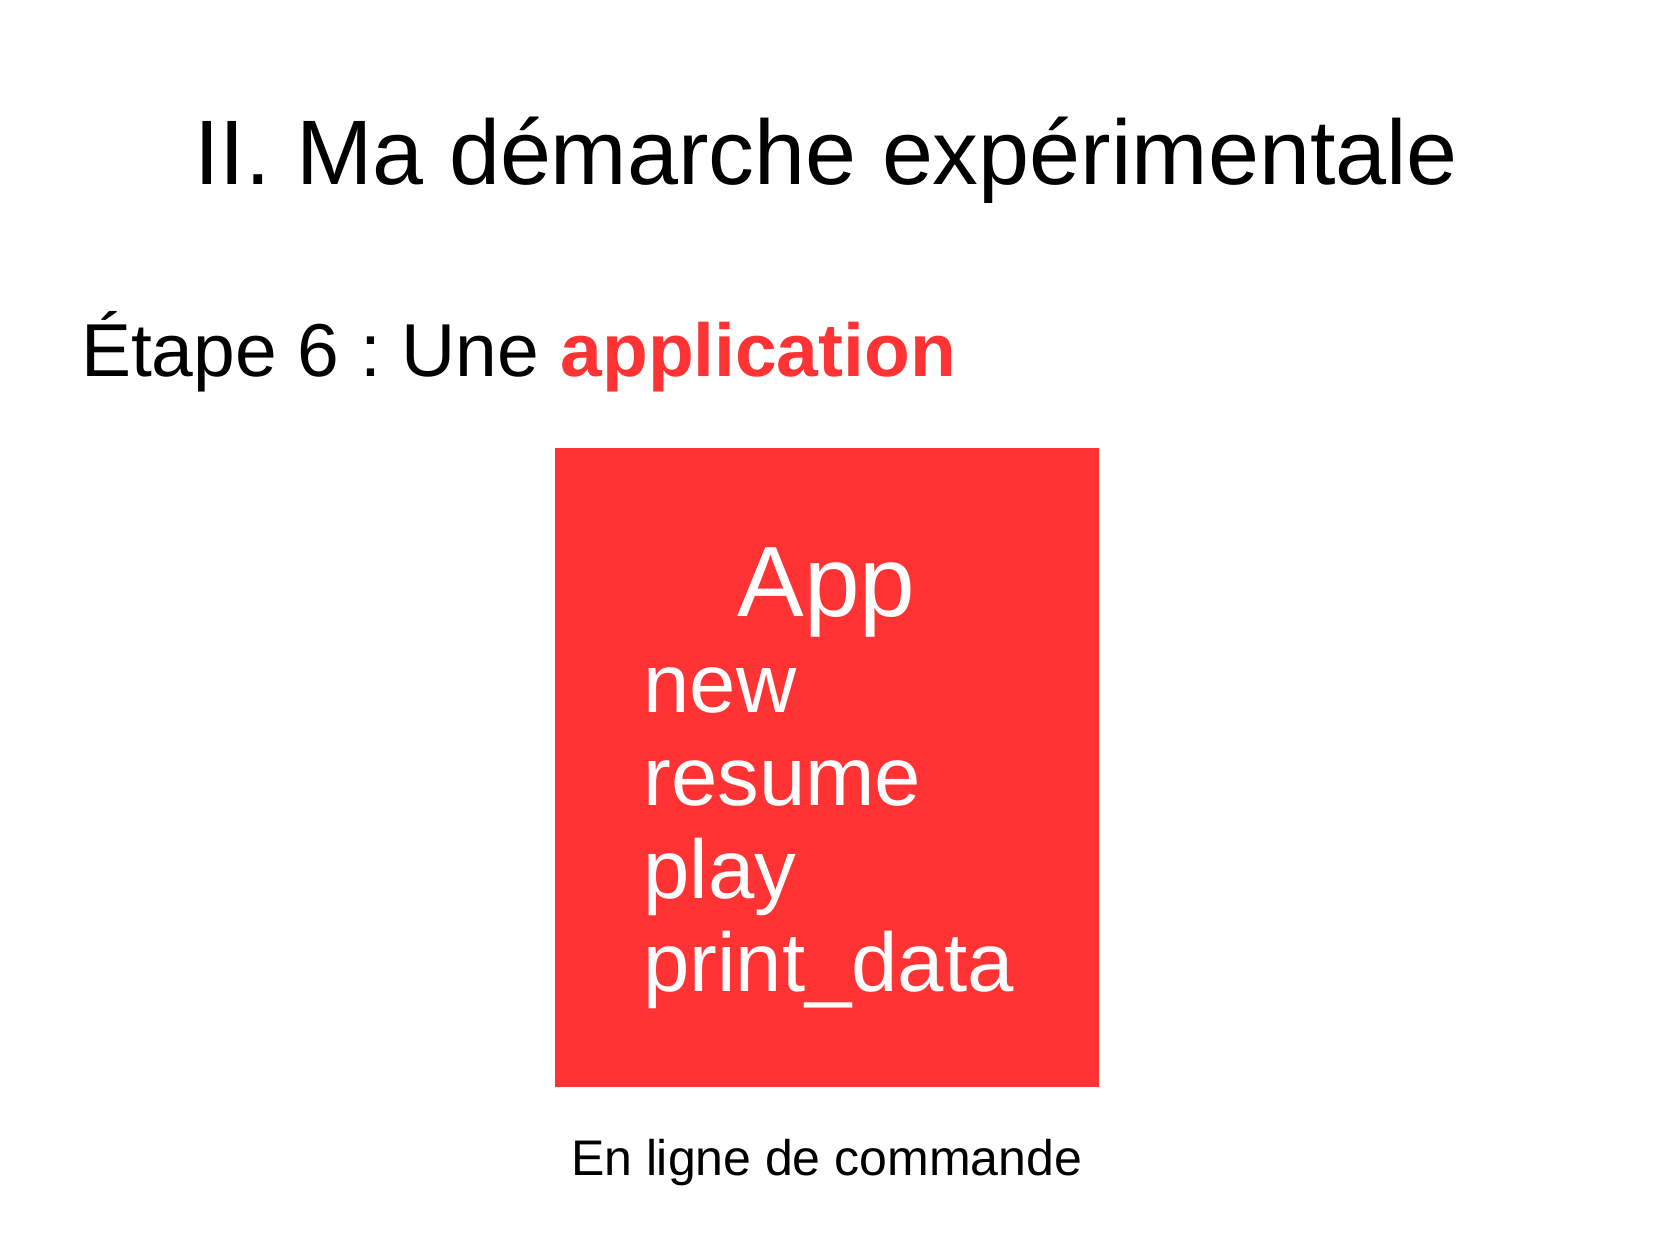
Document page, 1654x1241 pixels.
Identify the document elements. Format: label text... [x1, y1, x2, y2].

title II. Ma démarche expérimentale [82, 49, 1571, 257]
text_box Étape 6 : Une application [66, 301, 971, 400]
text_box App new resume play print_data [555, 448, 1099, 1087]
text_box En ligne de commande [556, 1122, 1098, 1193]
